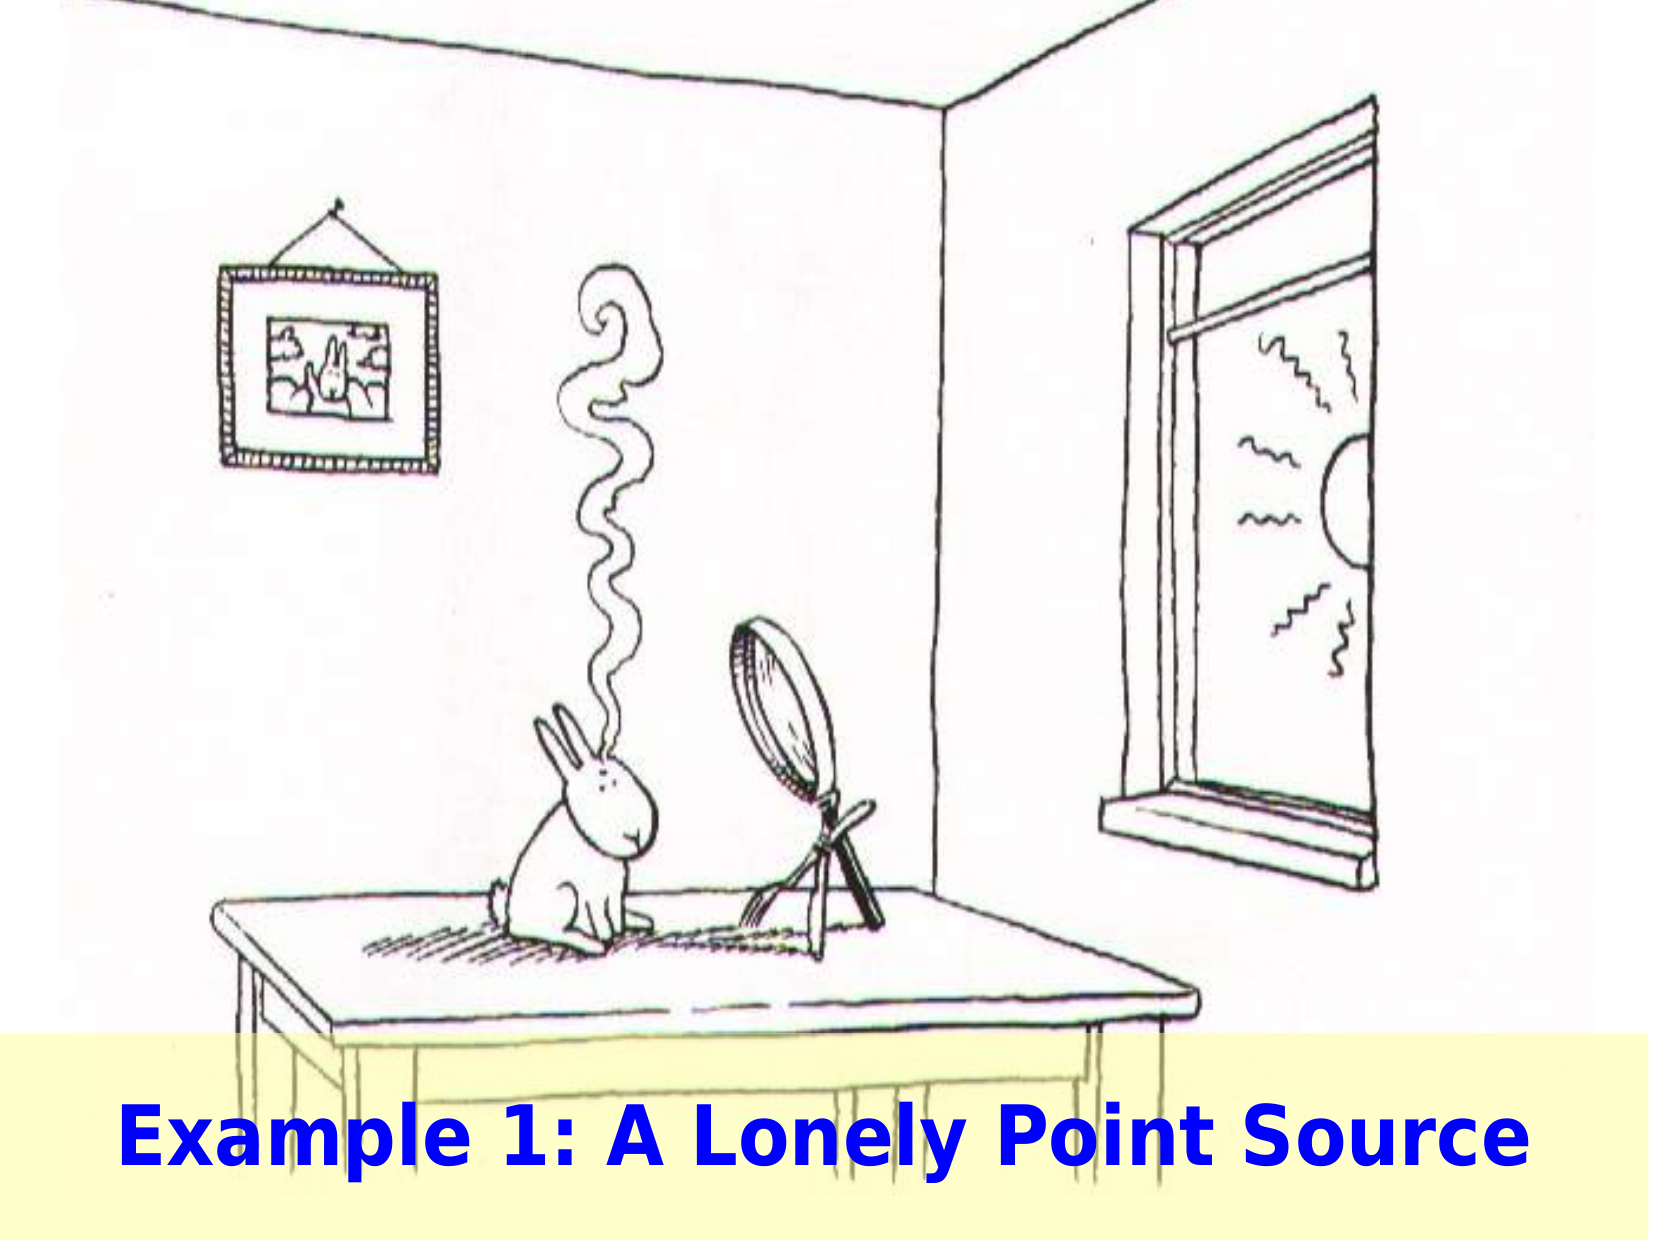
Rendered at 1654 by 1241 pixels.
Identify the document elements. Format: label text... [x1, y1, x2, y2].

picture [59, 0, 1595, 1032]
title Example 1: A Lonely Point Source [0, 1032, 1649, 1241]
